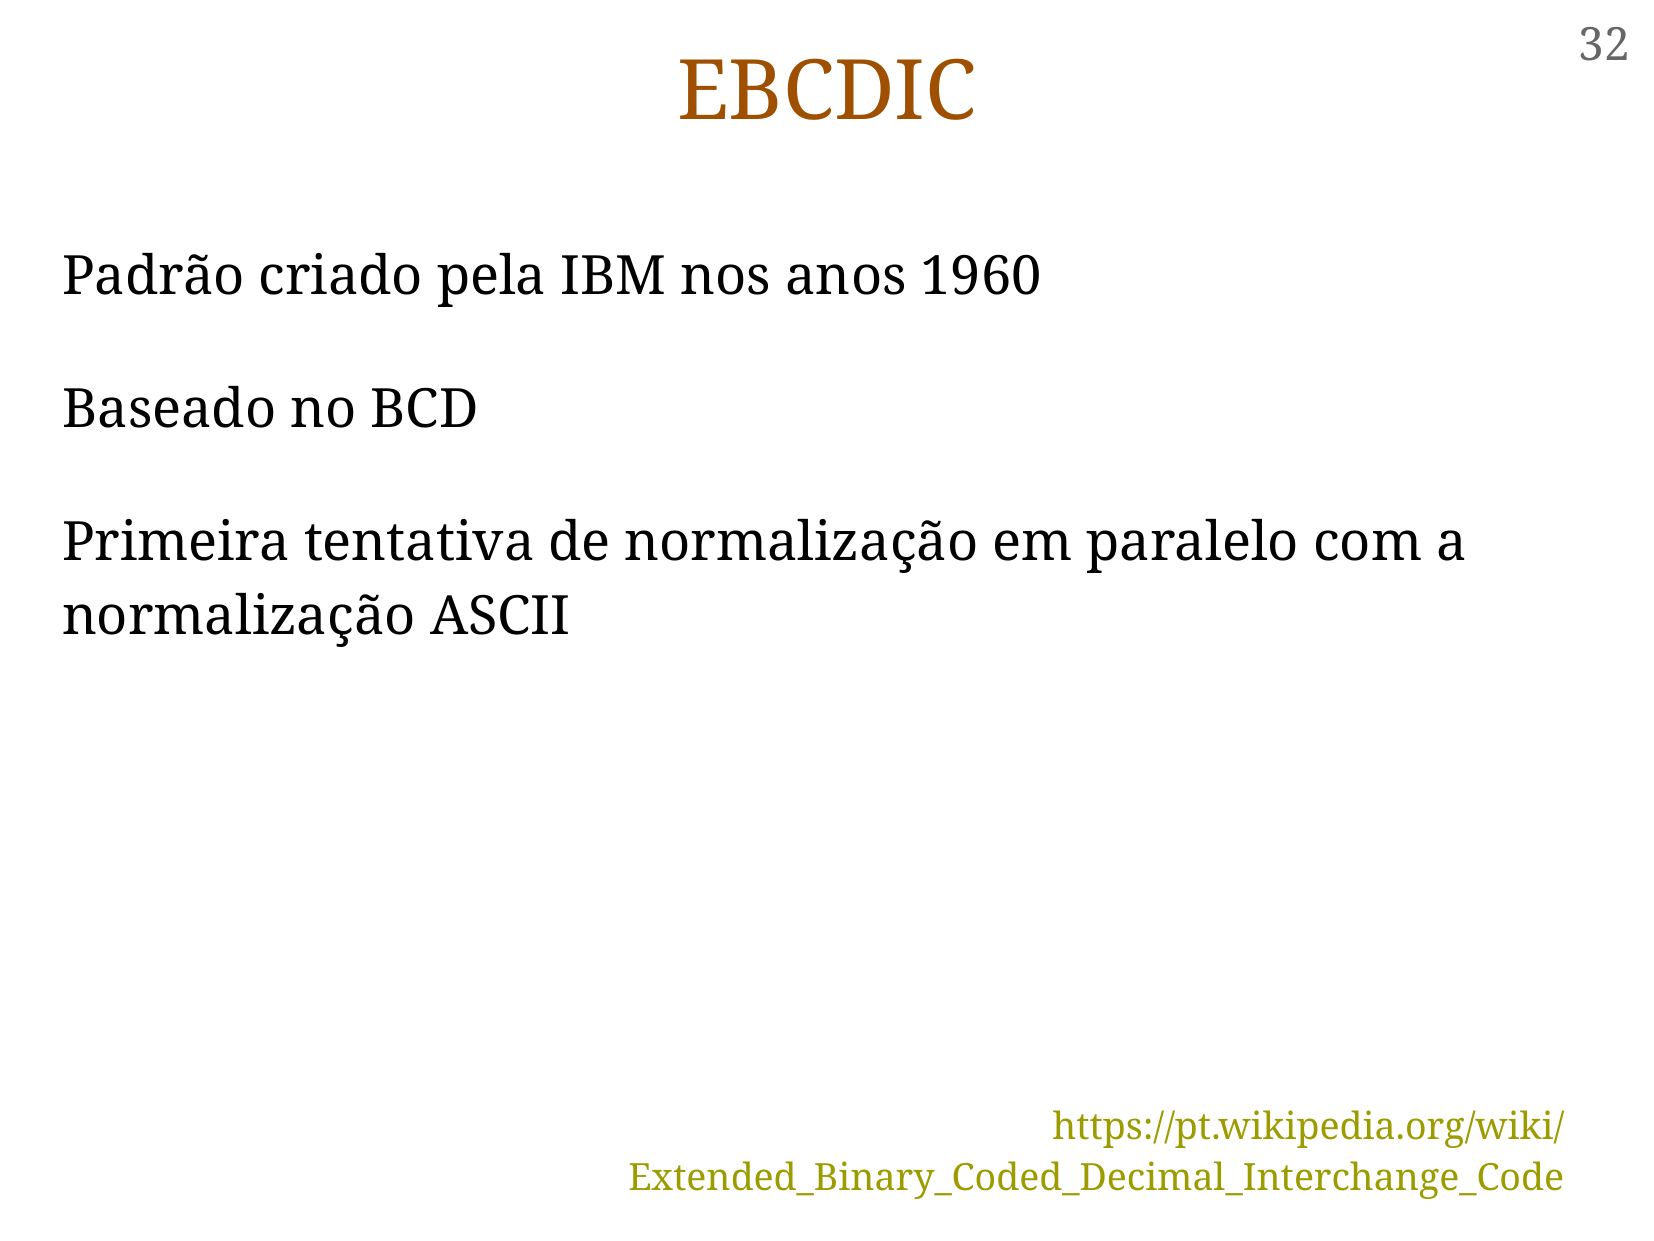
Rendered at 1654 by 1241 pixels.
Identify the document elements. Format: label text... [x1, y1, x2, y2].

text_box https://pt.wikipedia.org/wiki/Extended_Binary_Coded_Decimal_Interchange_Code [132, 1092, 1580, 1222]
title EBCDIC [59, 29, 1595, 148]
list Padrão criado pela IBM nos anos 1960 Baseado no BCD Primeira tentativa de normalização em paralelo com a normalização ASCII [59, 236, 1595, 1211]
